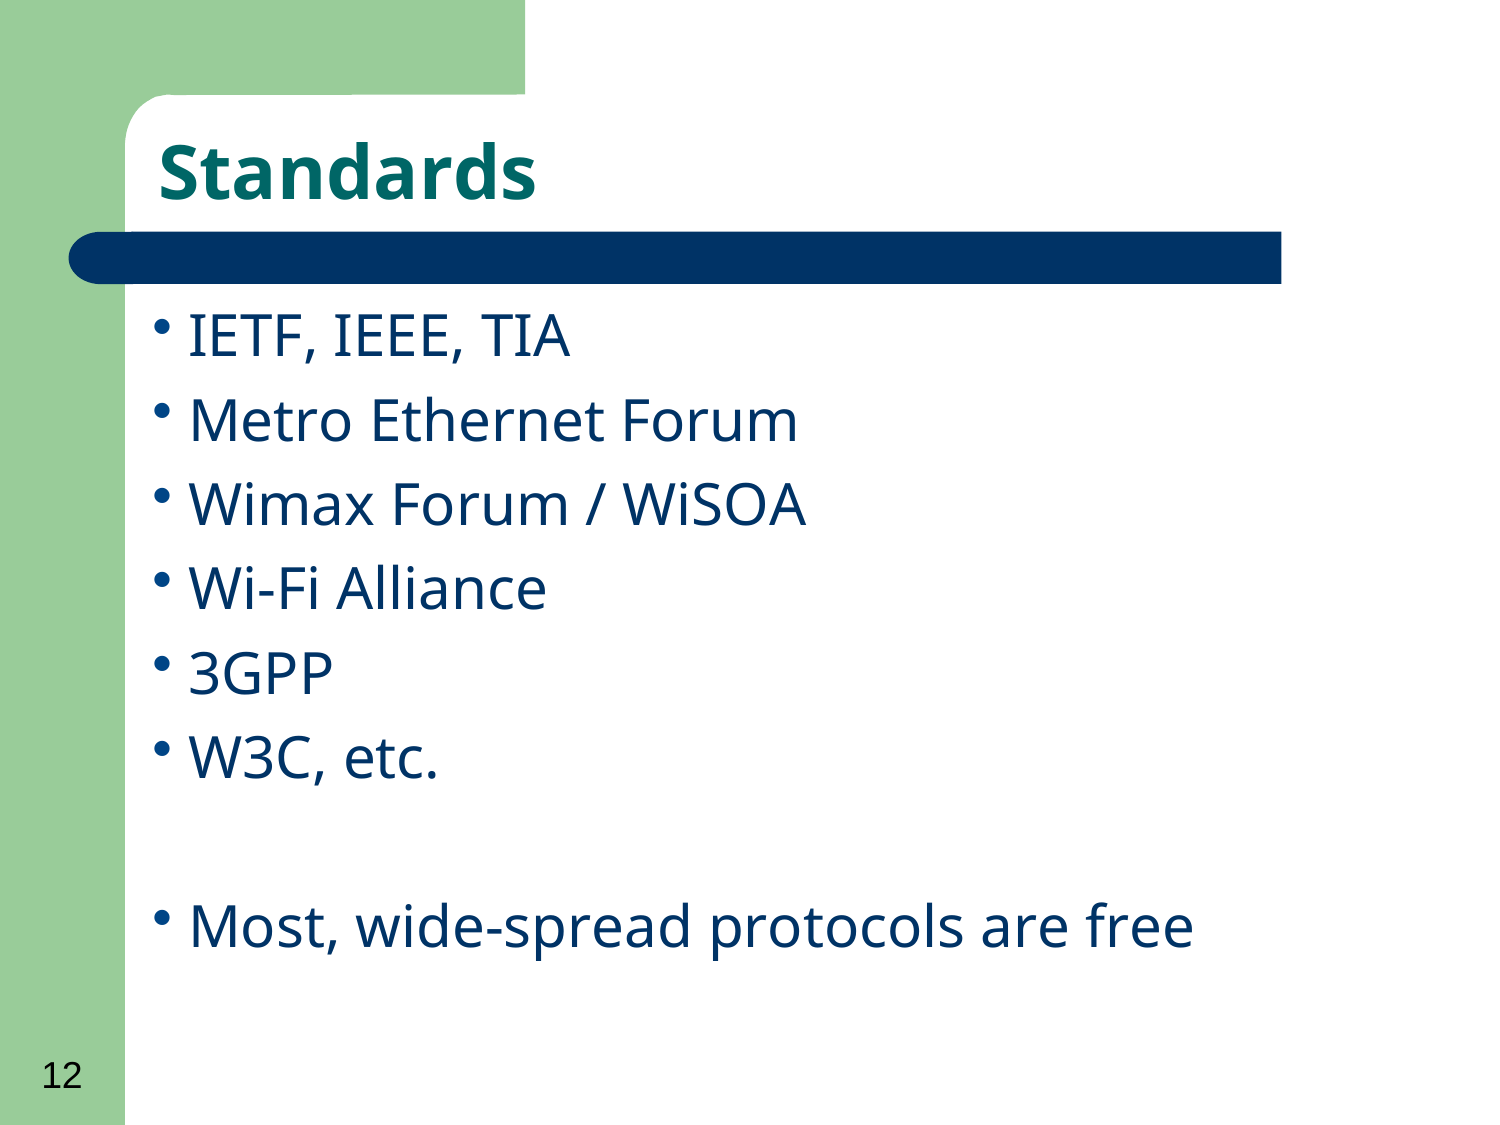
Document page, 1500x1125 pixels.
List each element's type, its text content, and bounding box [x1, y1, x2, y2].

list IETF, IEEE, TIA Metro Ethernet Forum Wimax Forum / WiSOA Wi-Fi Alliance 3GPP W3C, etc. Most, wide-spread protocols are free [137, 290, 1400, 1107]
title Standards [143, 109, 1427, 224]
